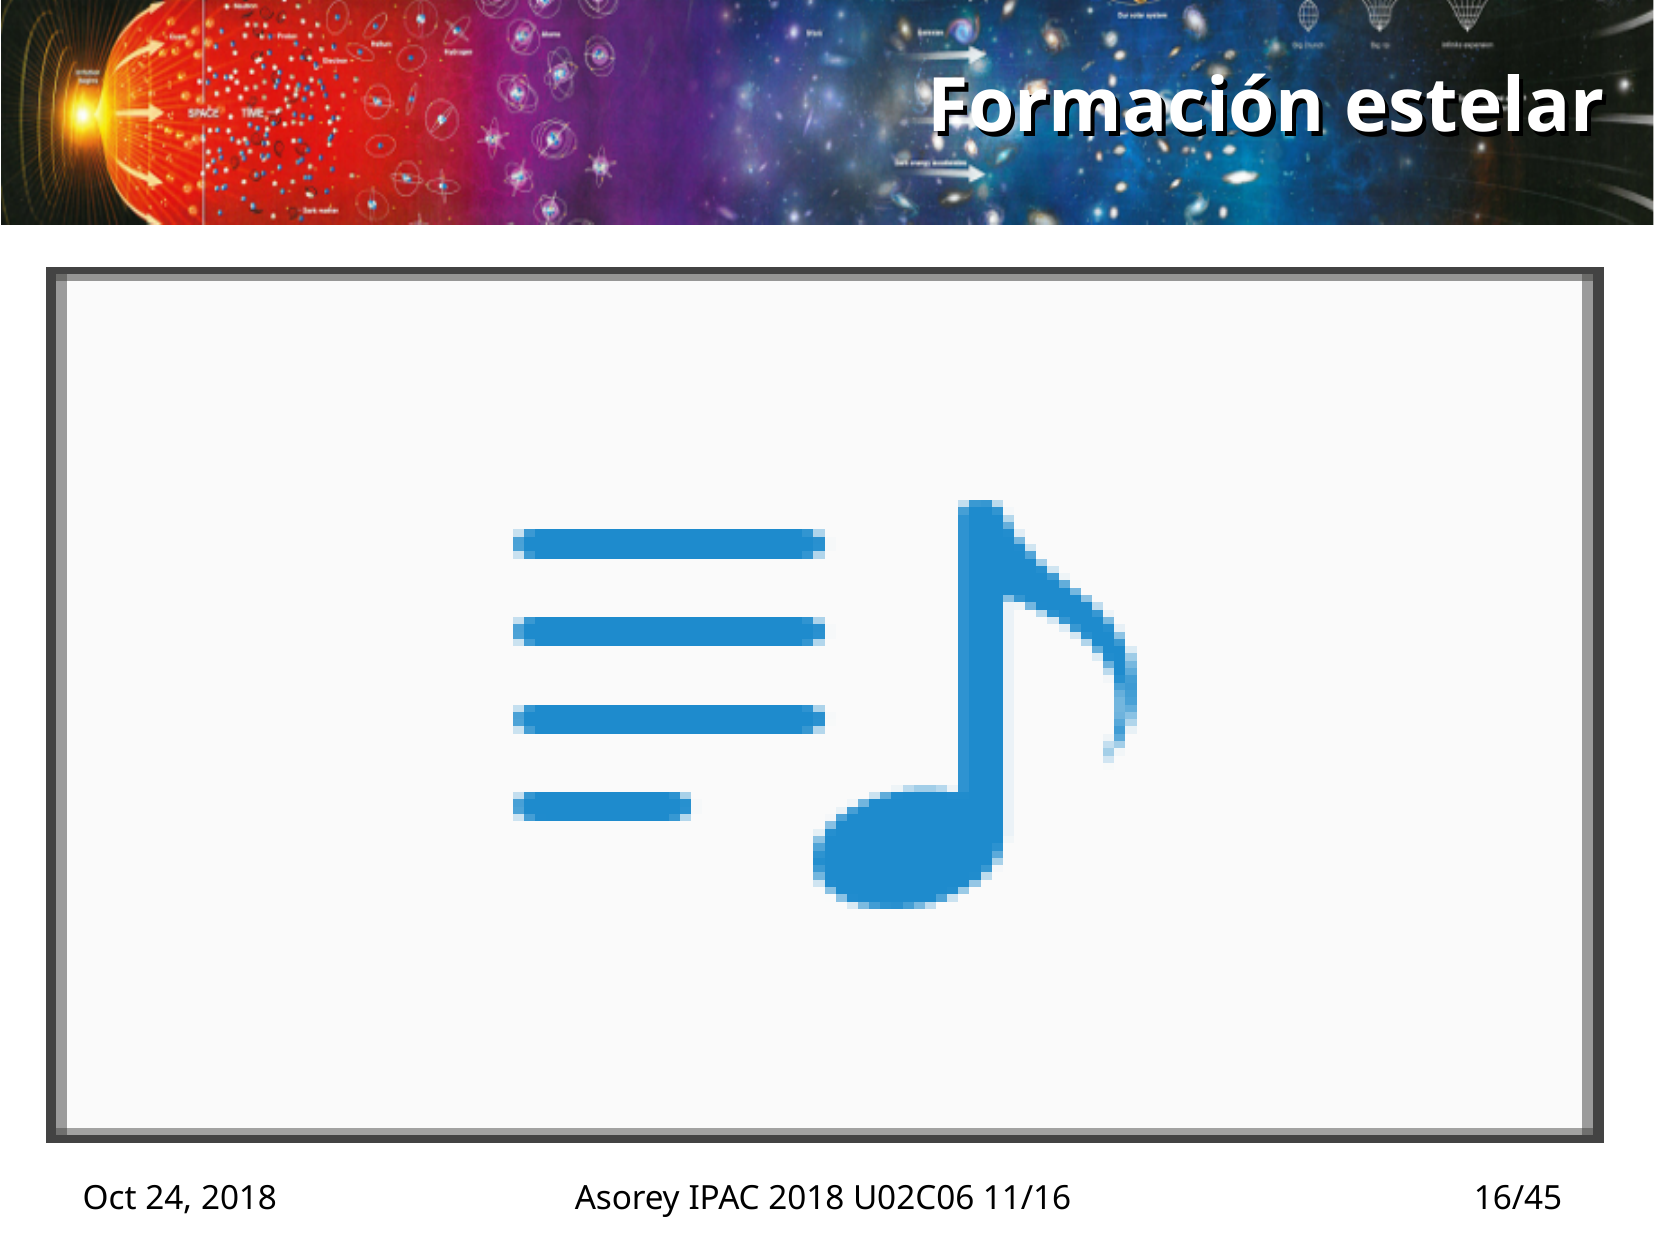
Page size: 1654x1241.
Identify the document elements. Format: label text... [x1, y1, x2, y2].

picture [1, 0, 1654, 225]
title Formación estelar [45, 15, 1606, 191]
text_box [45, 266, 1606, 1144]
